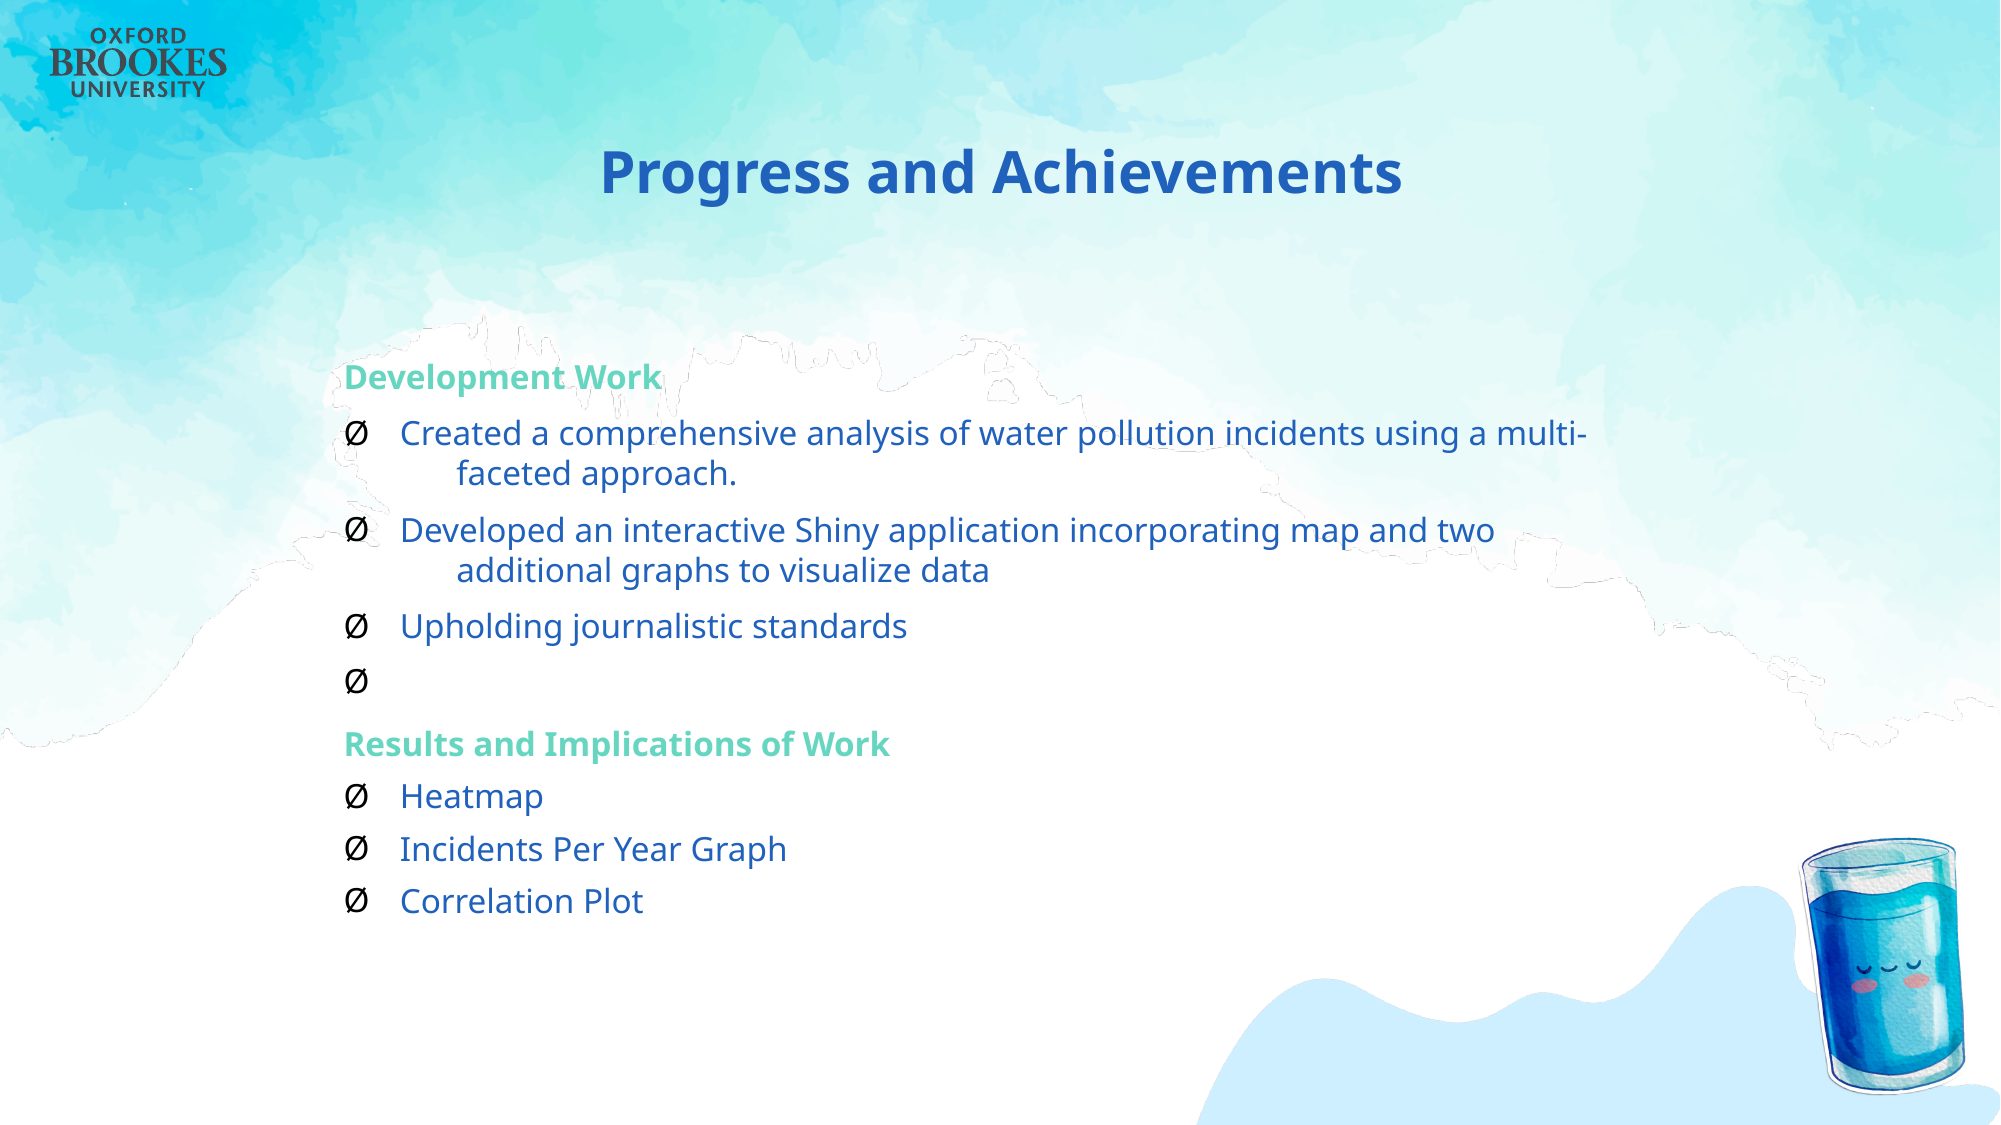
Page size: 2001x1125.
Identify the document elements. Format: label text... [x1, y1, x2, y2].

picture [1162, 828, 2000, 1125]
text_box Development Work Created a comprehensive analysis of water pollution incidents using a multi-faceted approach. Developed an interactive Shiny application incorporating map and two additional graphs to visualize data Upholding journalistic standards [328, 348, 1645, 710]
text_box Results and Implications of Work Heatmap Incidents Per Year Graph Correlation Plot [328, 715, 1102, 930]
text_box Progress and Achievements [522, 127, 1481, 214]
picture [49, 26, 228, 98]
